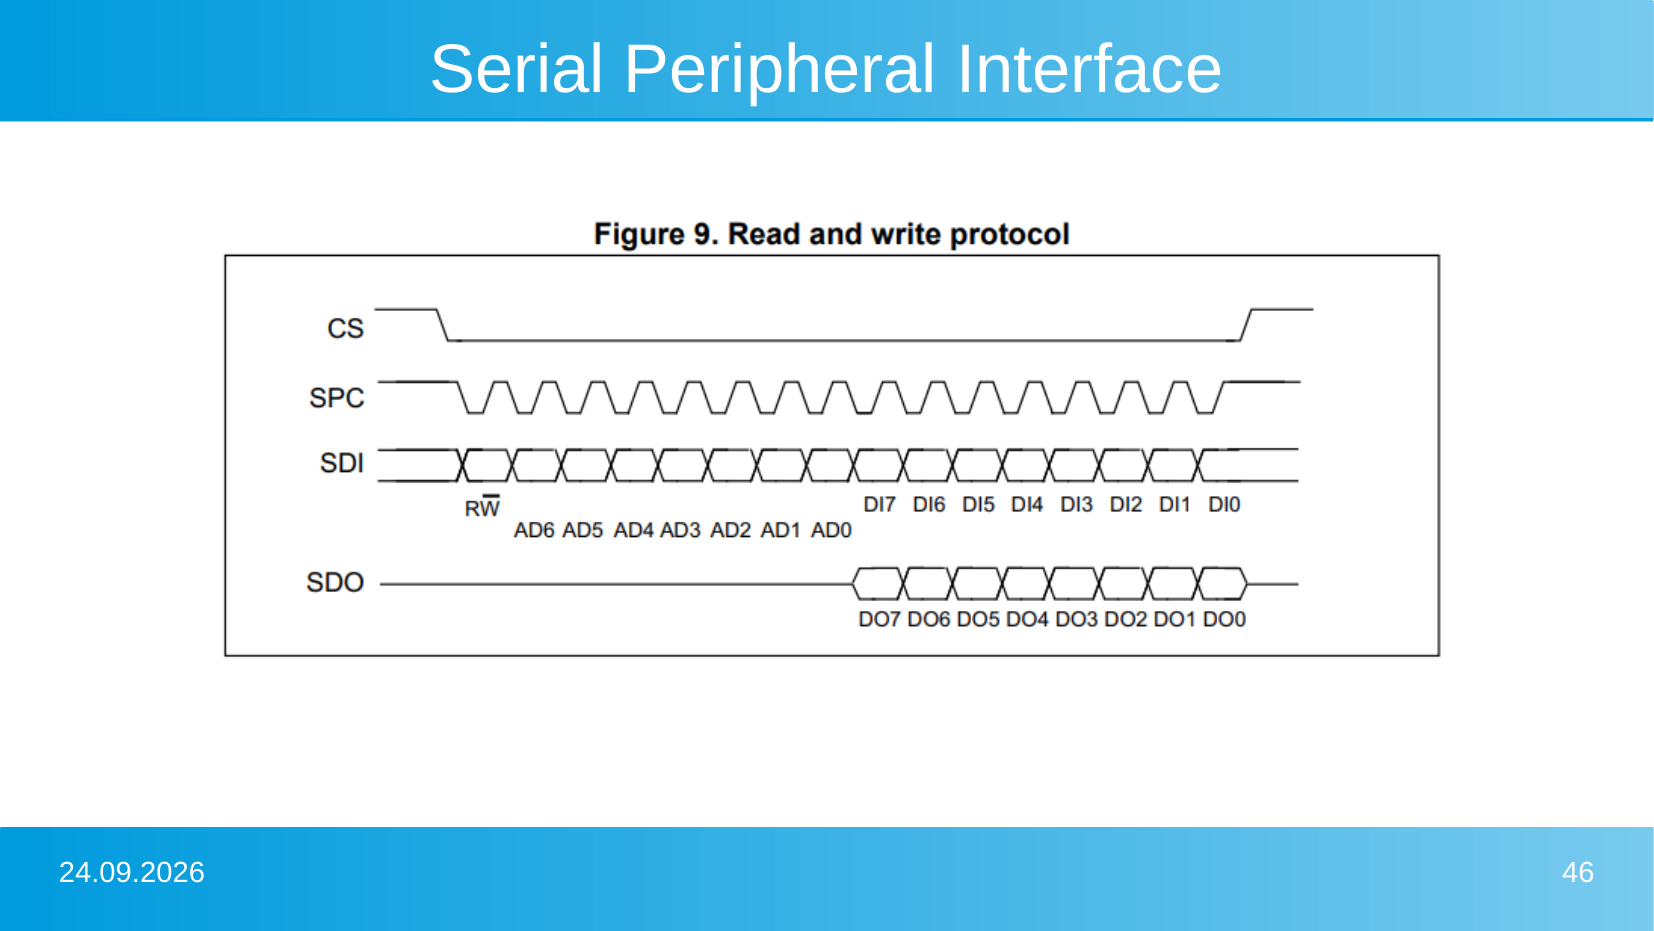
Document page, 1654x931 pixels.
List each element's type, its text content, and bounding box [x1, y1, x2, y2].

picture [187, 187, 1483, 676]
title Serial Peripheral Interface [59, 29, 1595, 108]
